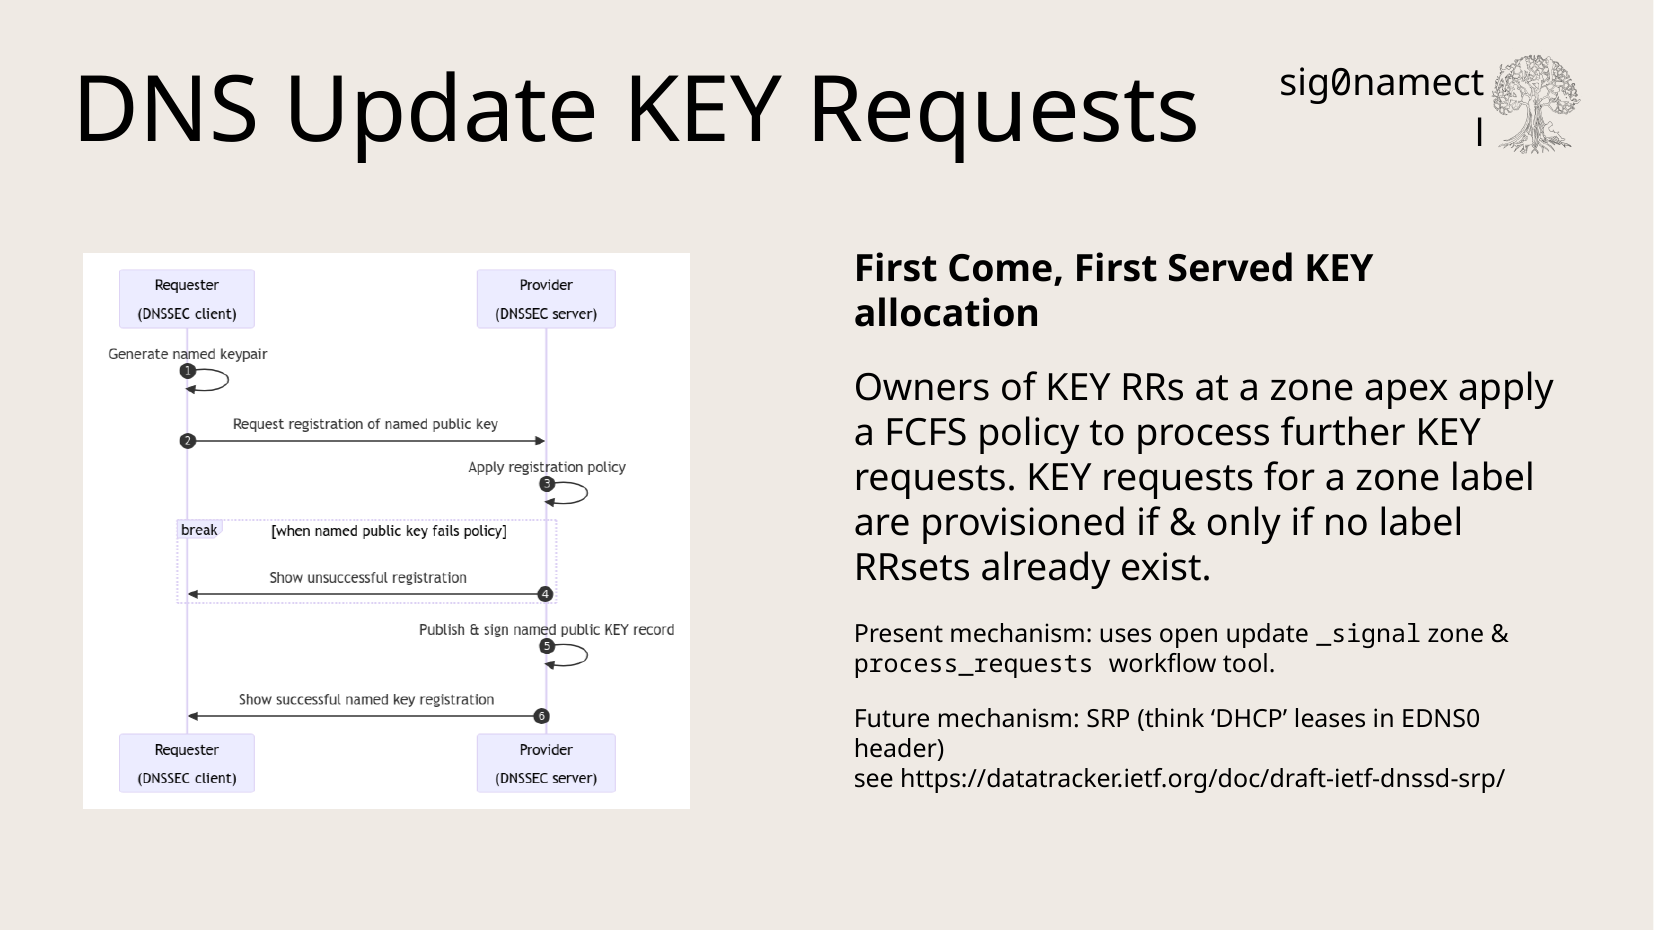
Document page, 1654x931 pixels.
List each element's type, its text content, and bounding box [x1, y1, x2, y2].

picture [1489, 47, 1582, 160]
list First Come, First Served KEY allocation Owners of KEY RRs at a zone apex apply a FCFS policy to process further KEY requests. KEY requests for a zone label are provisioned if & only if no label RRsets already exist. Present mechanism: uses open update _signal zone & process_requests workflow tool. Future mechanism: SRP (think ‘DHCP’ leases in EDNS0 header) see https://datatracker.ietf.org/doc/draft-ietf-dnssd-srp/ [853, 243, 1564, 806]
title DNS Update KEY Requests [72, 46, 1562, 166]
picture [83, 253, 690, 810]
title sig0namectl [1269, 56, 1485, 156]
